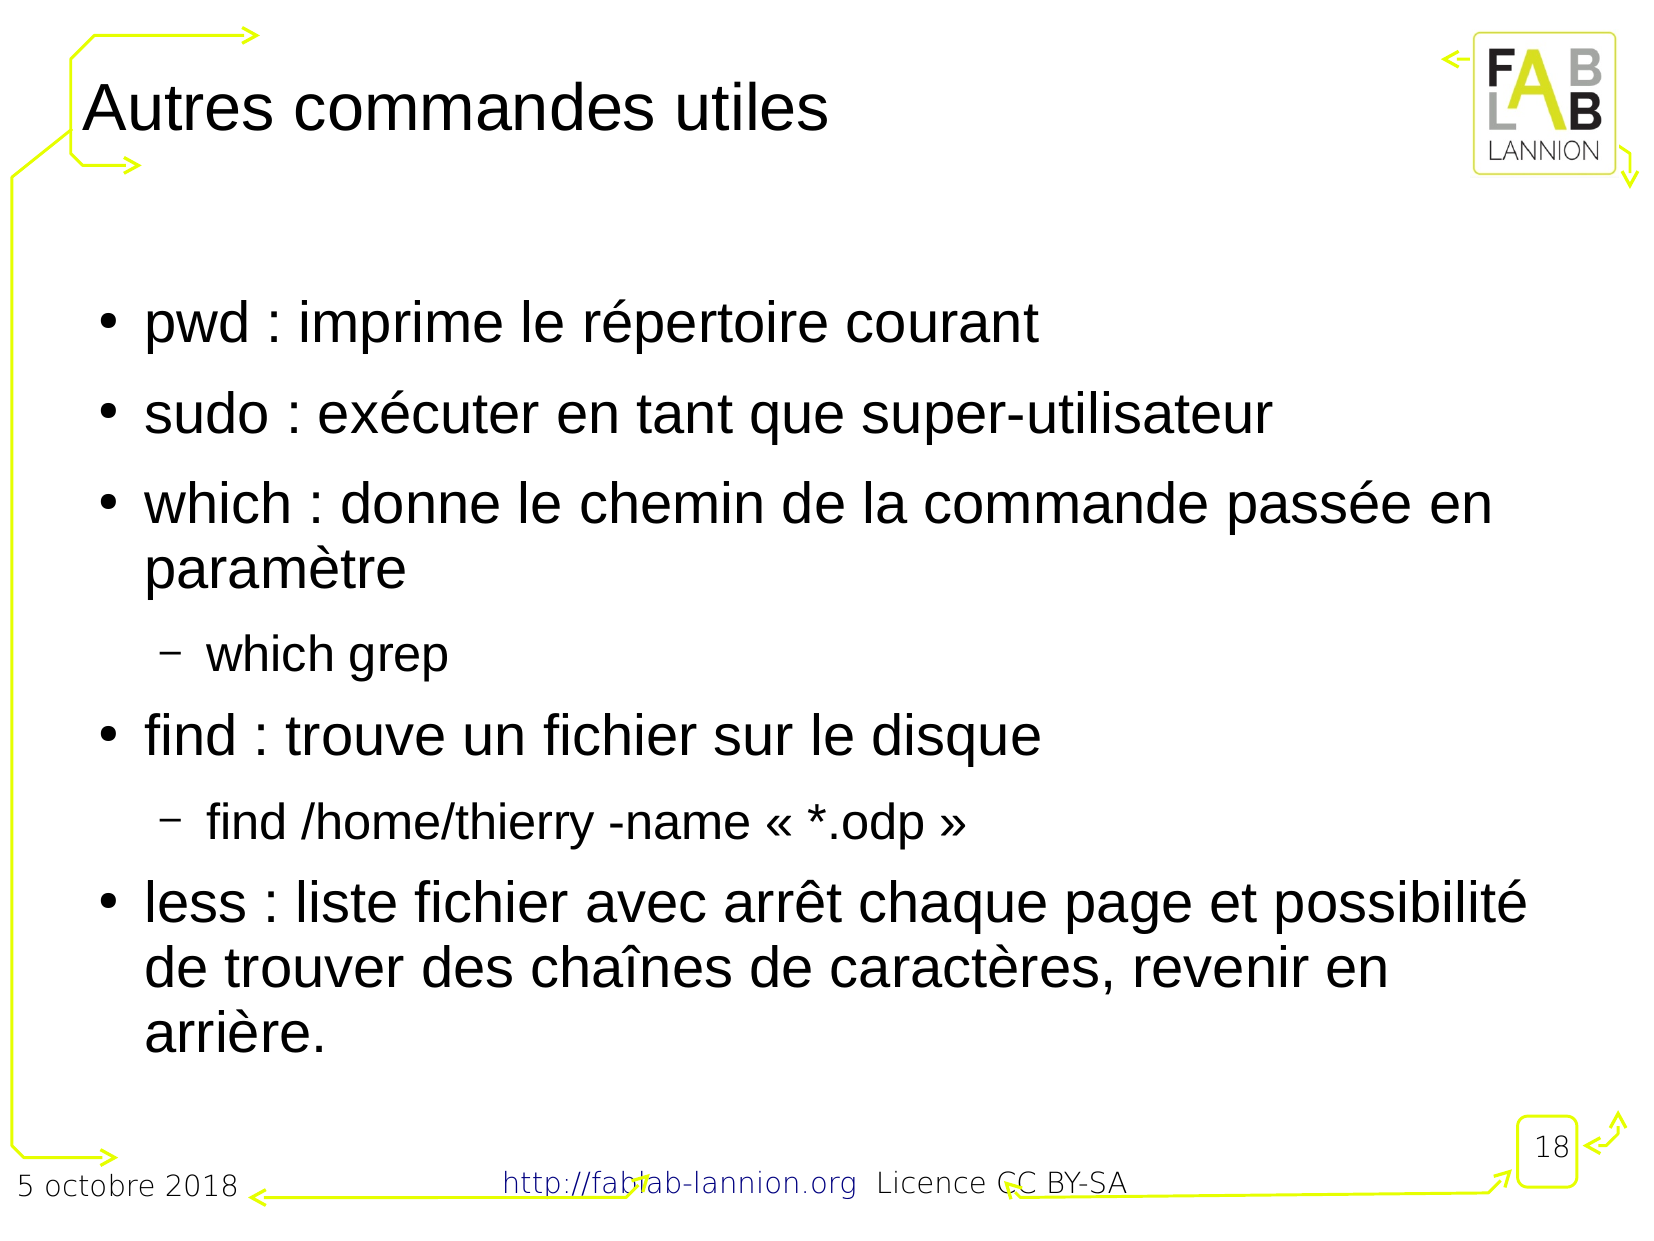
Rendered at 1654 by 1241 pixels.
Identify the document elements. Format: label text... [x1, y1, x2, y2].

picture [1470, 29, 1619, 178]
list pwd : imprime le répertoire courant sudo : exécuter en tant que super-utilisateur which : donne le chemin de la commande passée en paramètre which grep find : trouve un fichier sur le disque find /home/thierry -name « *.odp » less : liste fichier avec arrêt chaque page et possibilité de trouver des chaînes de caractères, revenir en arrière. [82, 290, 1571, 1075]
title Autres commandes utiles [82, 49, 1441, 166]
